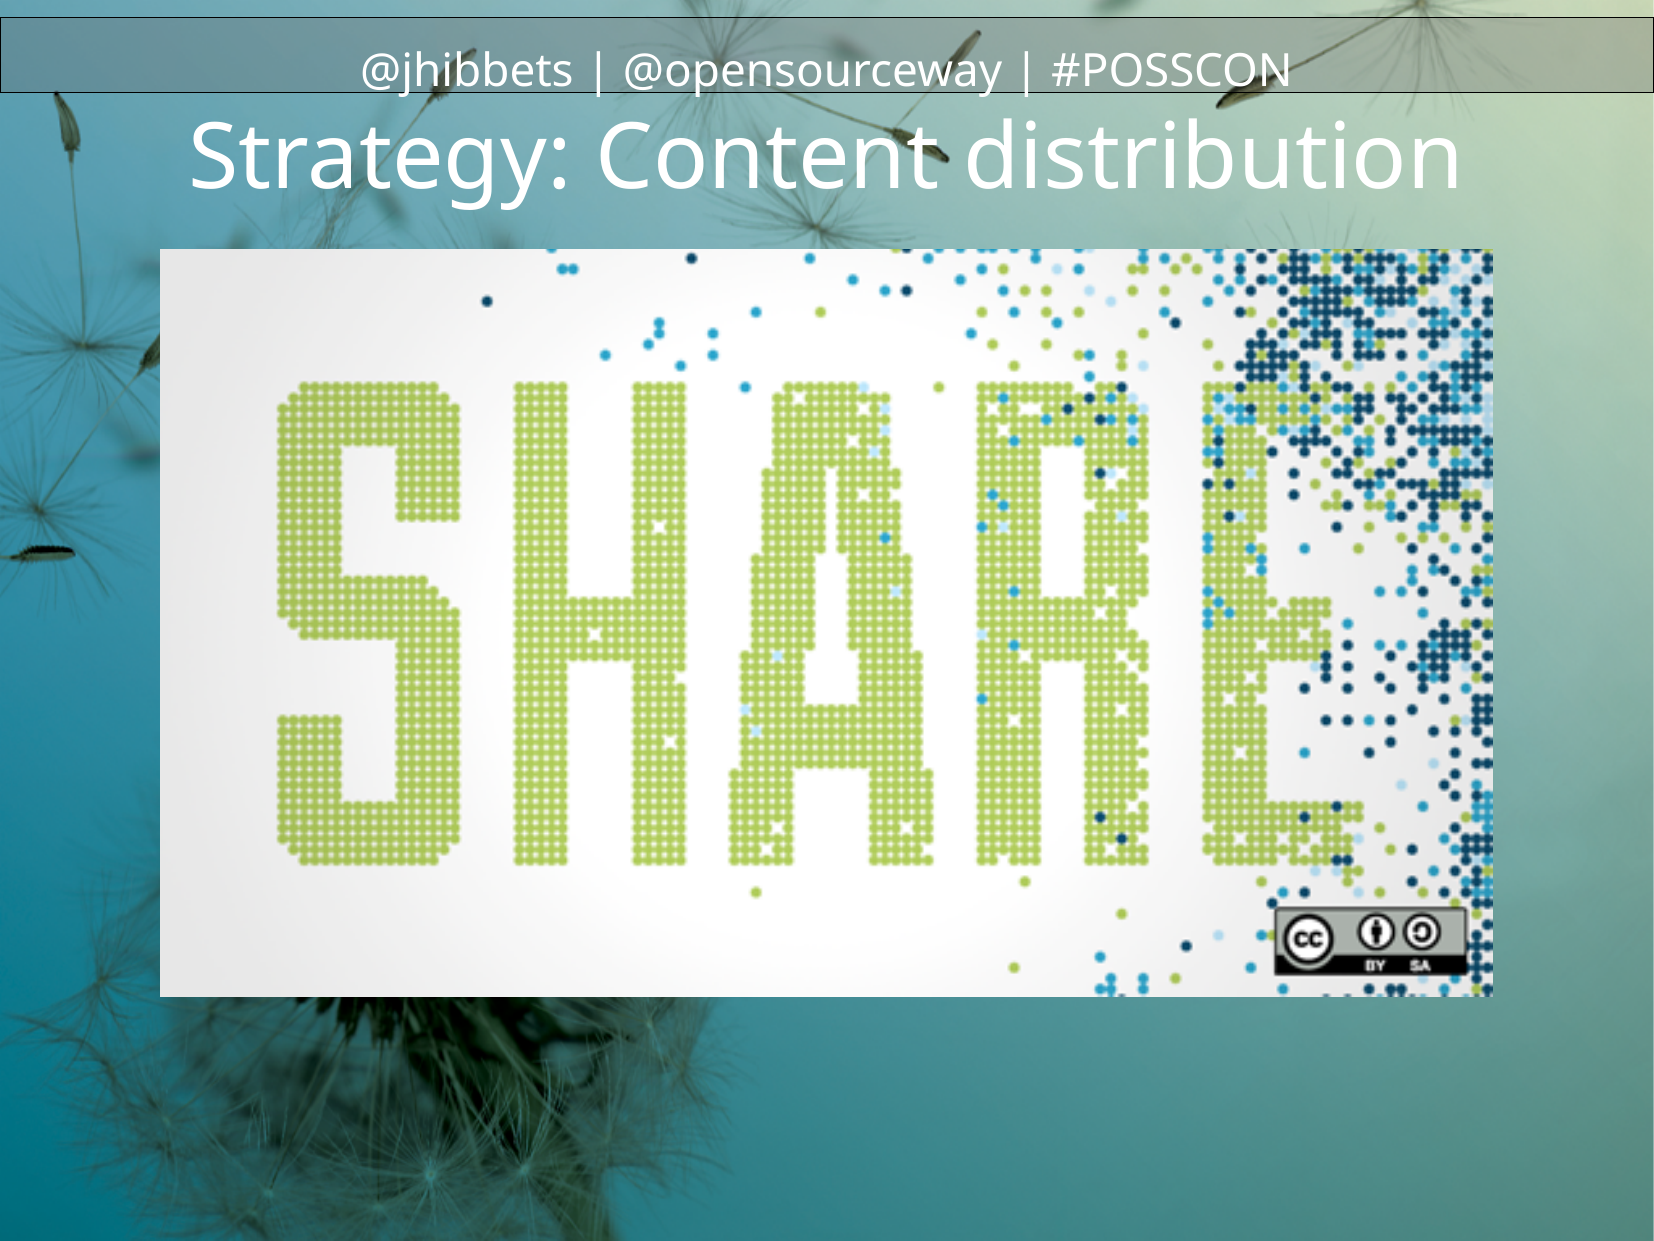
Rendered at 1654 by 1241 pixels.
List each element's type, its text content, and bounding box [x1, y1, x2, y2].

picture [0, 0, 1654, 17]
picture [0, 93, 1654, 1241]
title Strategy: Content distribution [82, 49, 1571, 257]
